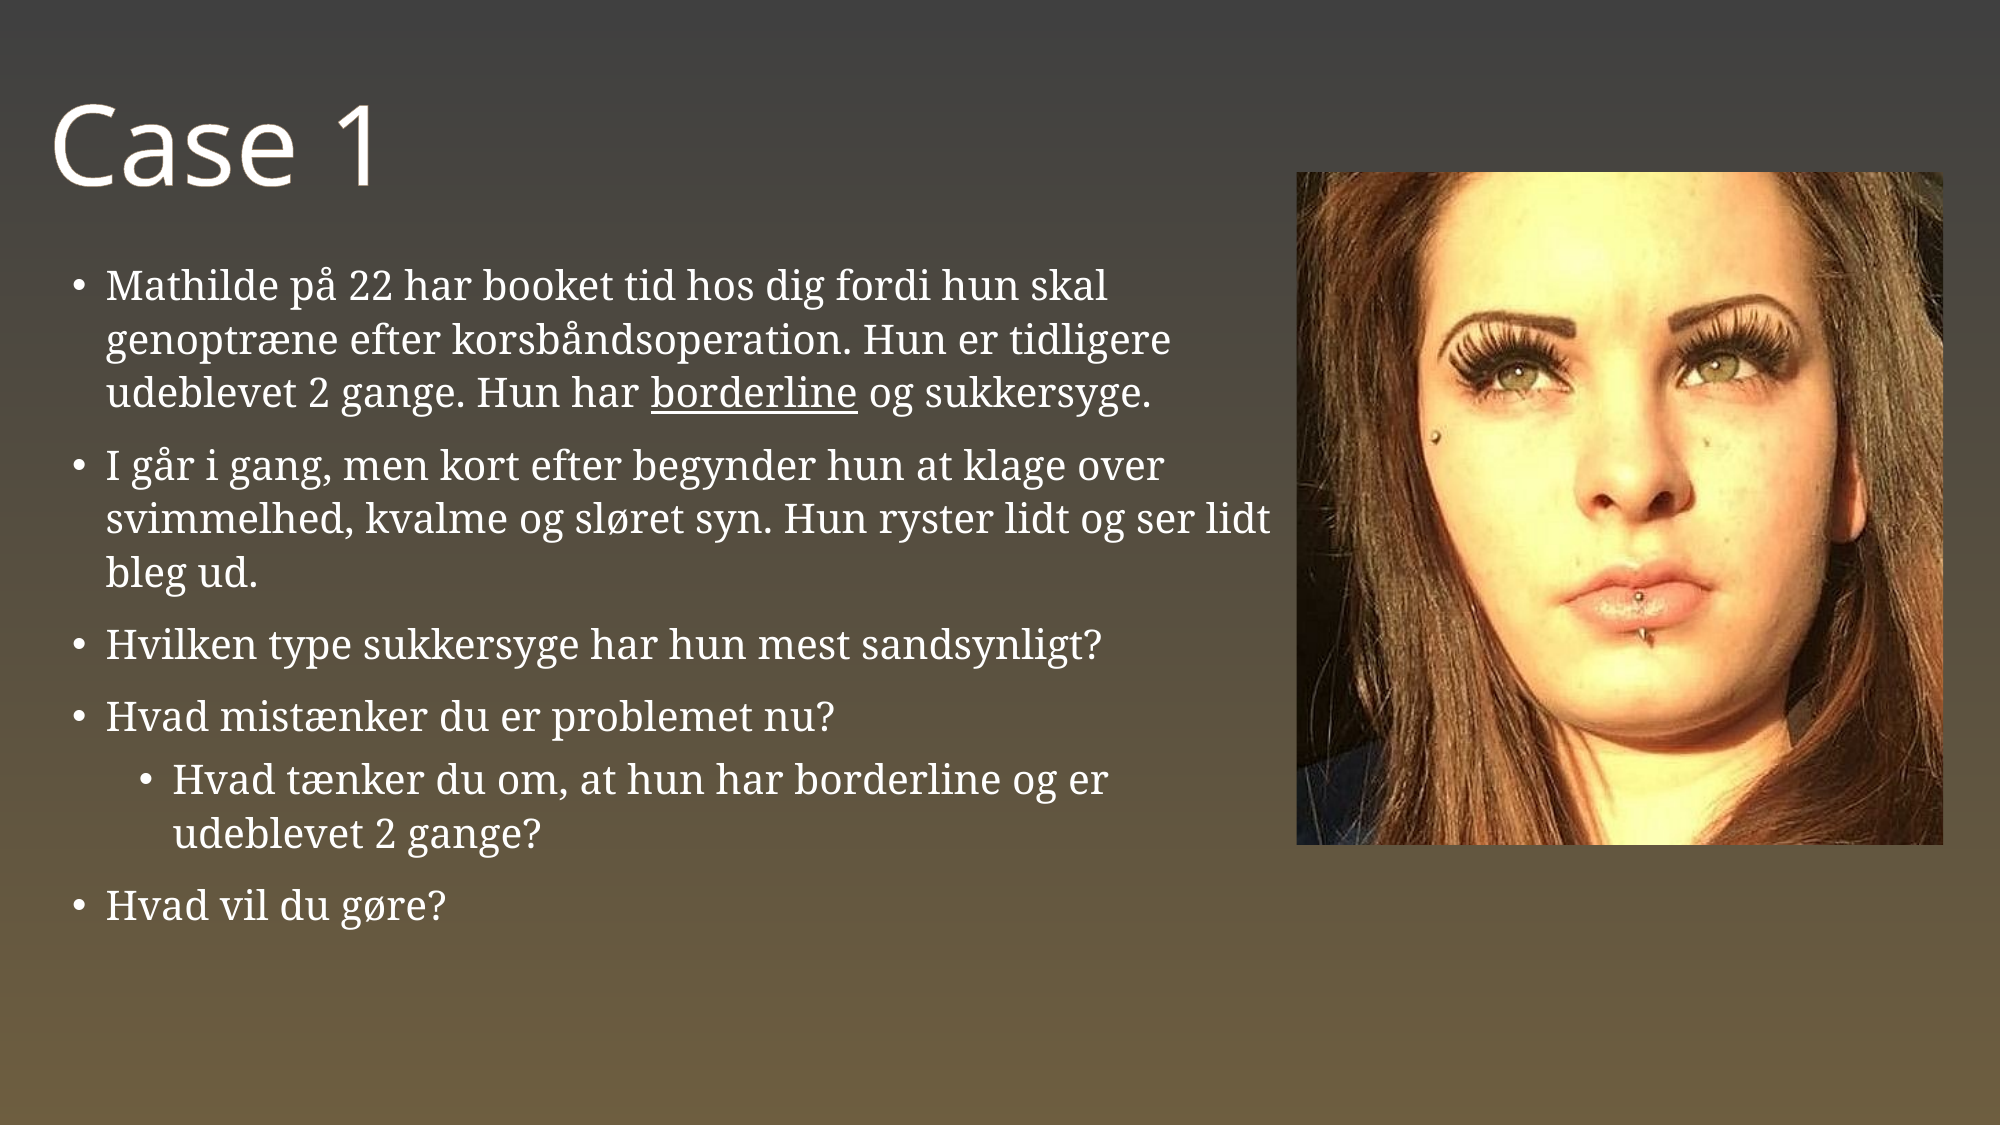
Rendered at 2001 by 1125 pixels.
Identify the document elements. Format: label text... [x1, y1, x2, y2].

title Case 1 [32, 0, 1758, 218]
picture [1296, 172, 1944, 845]
list Mathilde på 22 har booket tid hos dig fordi hun skal genoptræne efter korsbåndsoperation. Hun er tidligere udeblevet 2 gange. Hun har borderline og sukkersyge. I går i gang, men kort efter begynder hun at klage over svimmelhed, kvalme og sløret syn. Hun ryster lidt og ser lidt bleg ud. Hvilken type sukkersyge har hun mest sandsynligt? Hvad mistænker du er problemet nu? Hvad tænker du om, at hun har borderline og er udeblevet 2 gange? Hvad vil du gøre? [57, 247, 1297, 939]
